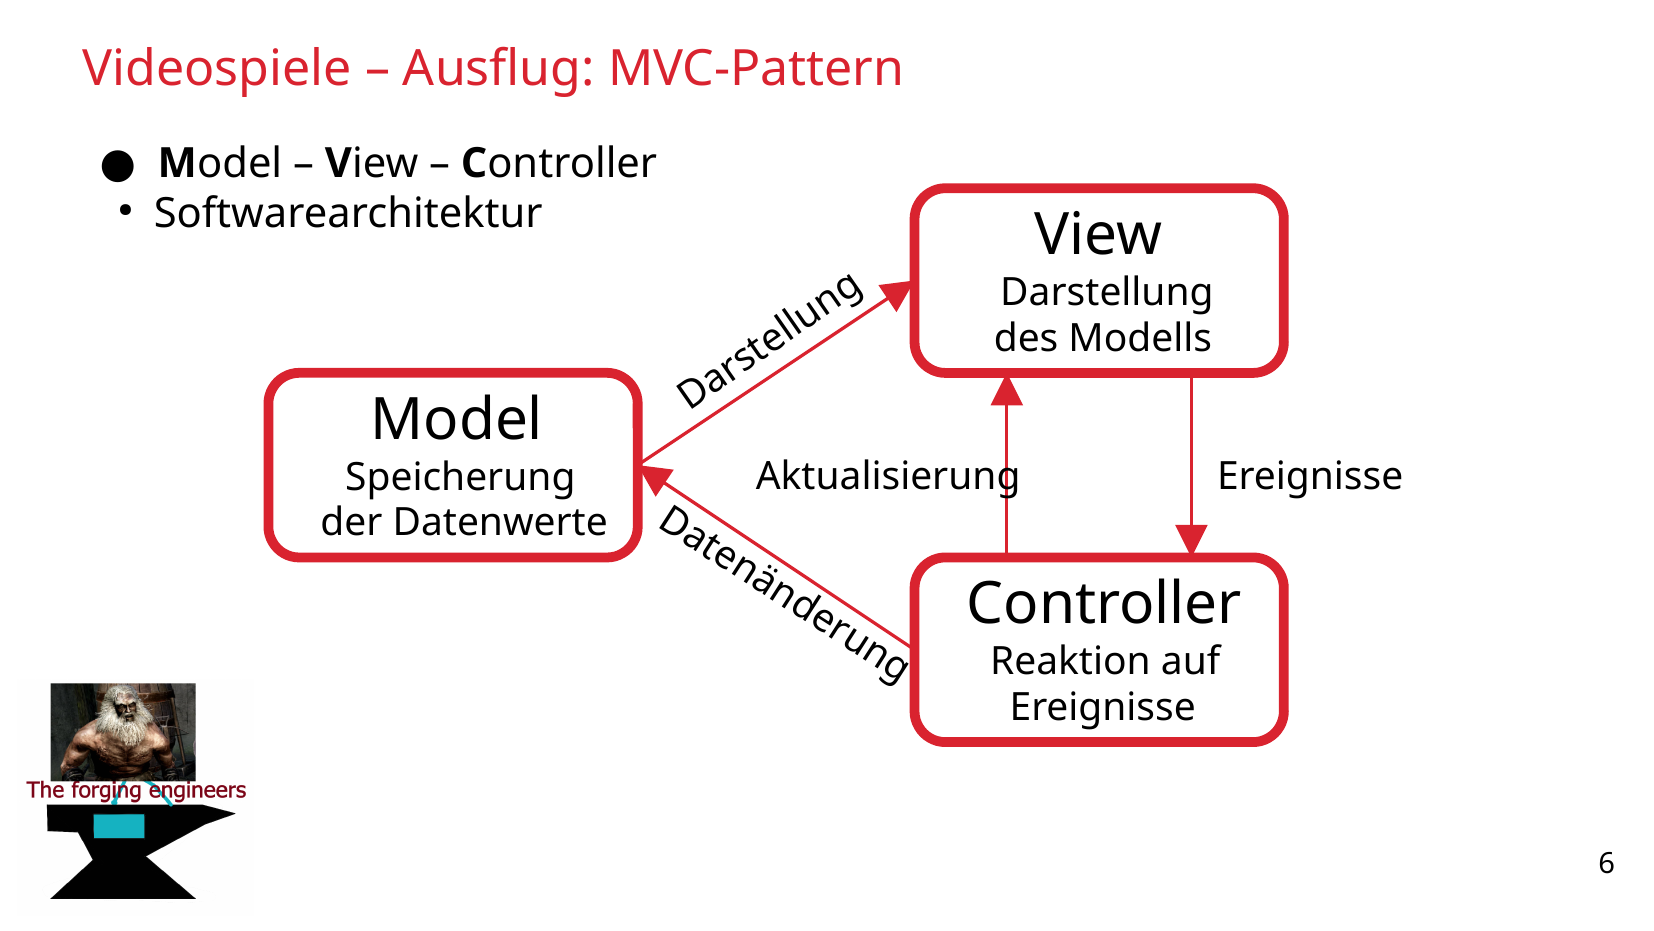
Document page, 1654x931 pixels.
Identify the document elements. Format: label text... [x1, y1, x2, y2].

title Videospiele – Ausflug: MVC-Pattern [82, 37, 1571, 95]
picture [17, 163, 1410, 916]
text_box Model – View – Controller Softwarearchitektur [82, 135, 674, 249]
